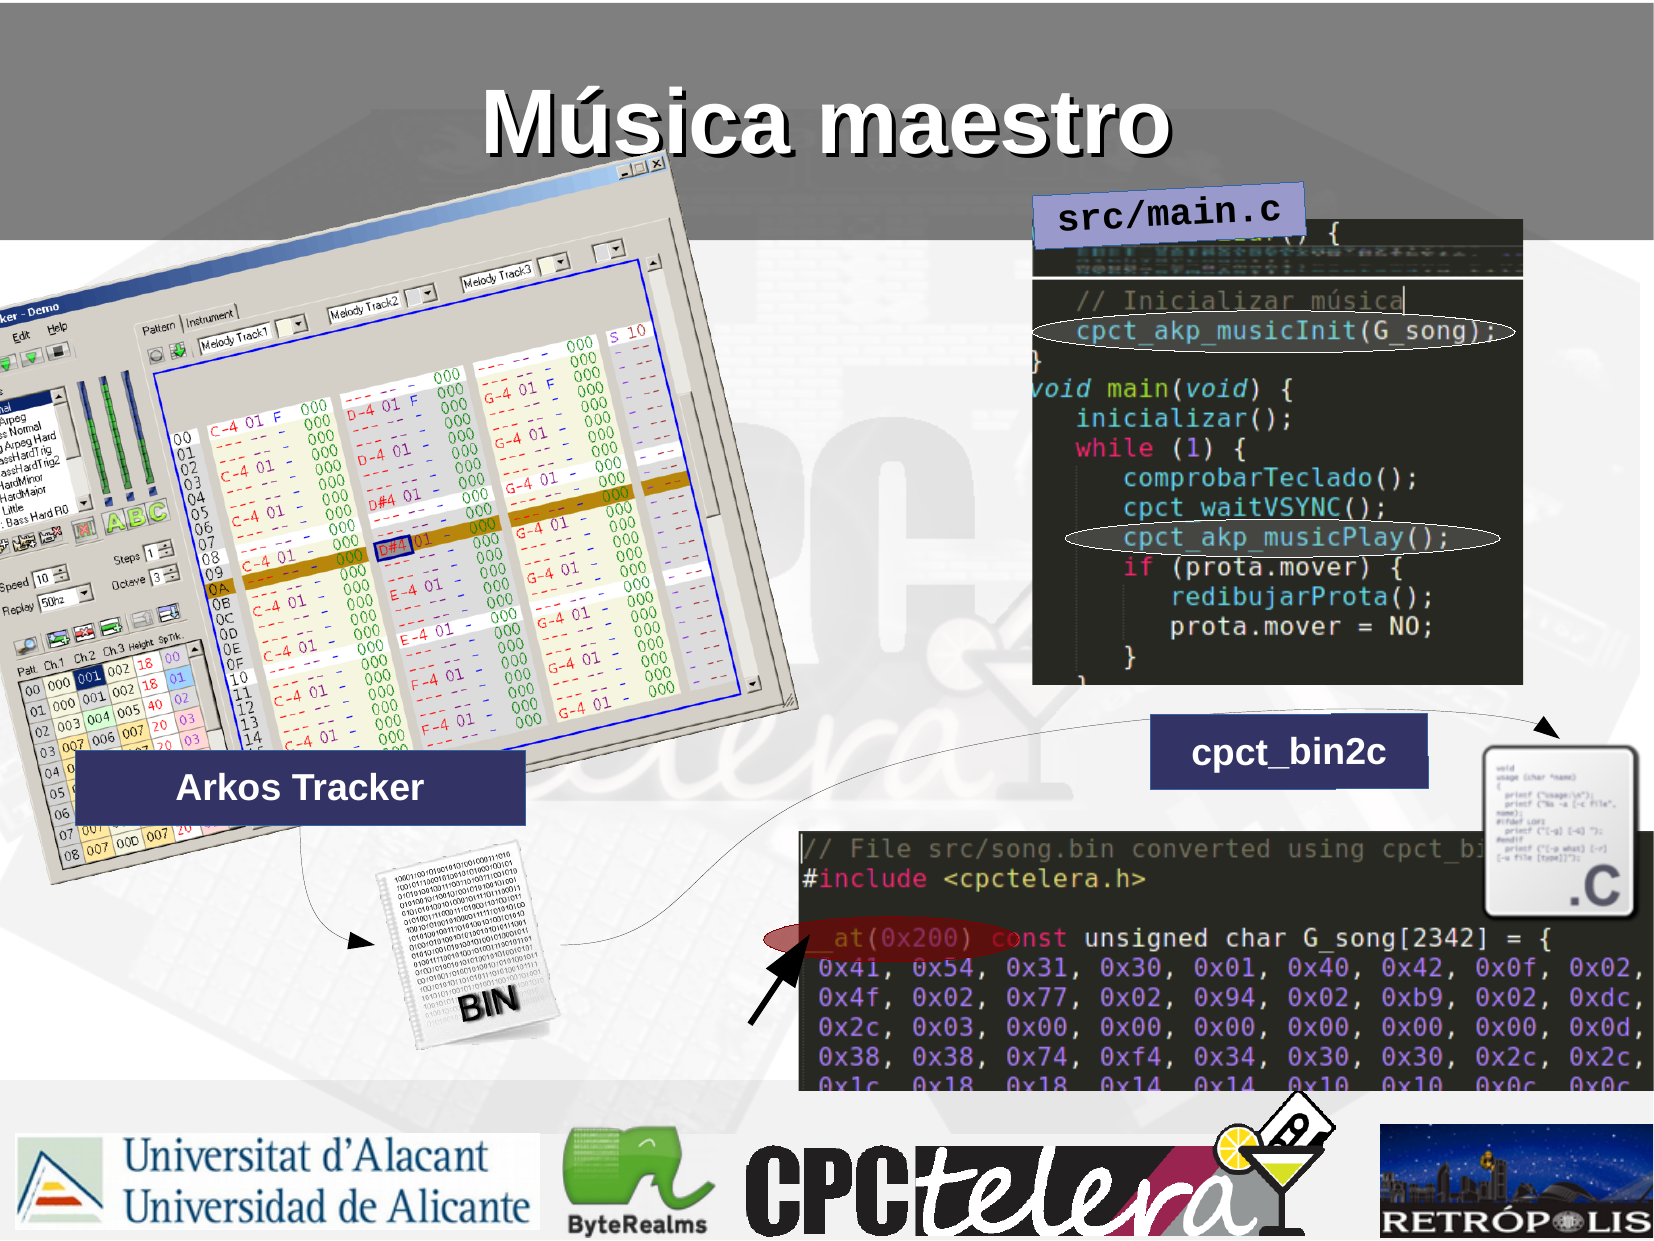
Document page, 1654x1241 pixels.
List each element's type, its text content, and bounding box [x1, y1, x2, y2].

text_box [763, 916, 1019, 962]
text_box cpct_bin2c [1150, 713, 1429, 790]
title Música maestro [0, 2, 1654, 241]
text_box src/main.c [1032, 181, 1307, 250]
text_box Arkos Tracker [75, 750, 526, 826]
text_box [1065, 519, 1501, 558]
picture [0, 148, 1654, 1238]
text_box [1032, 310, 1516, 353]
